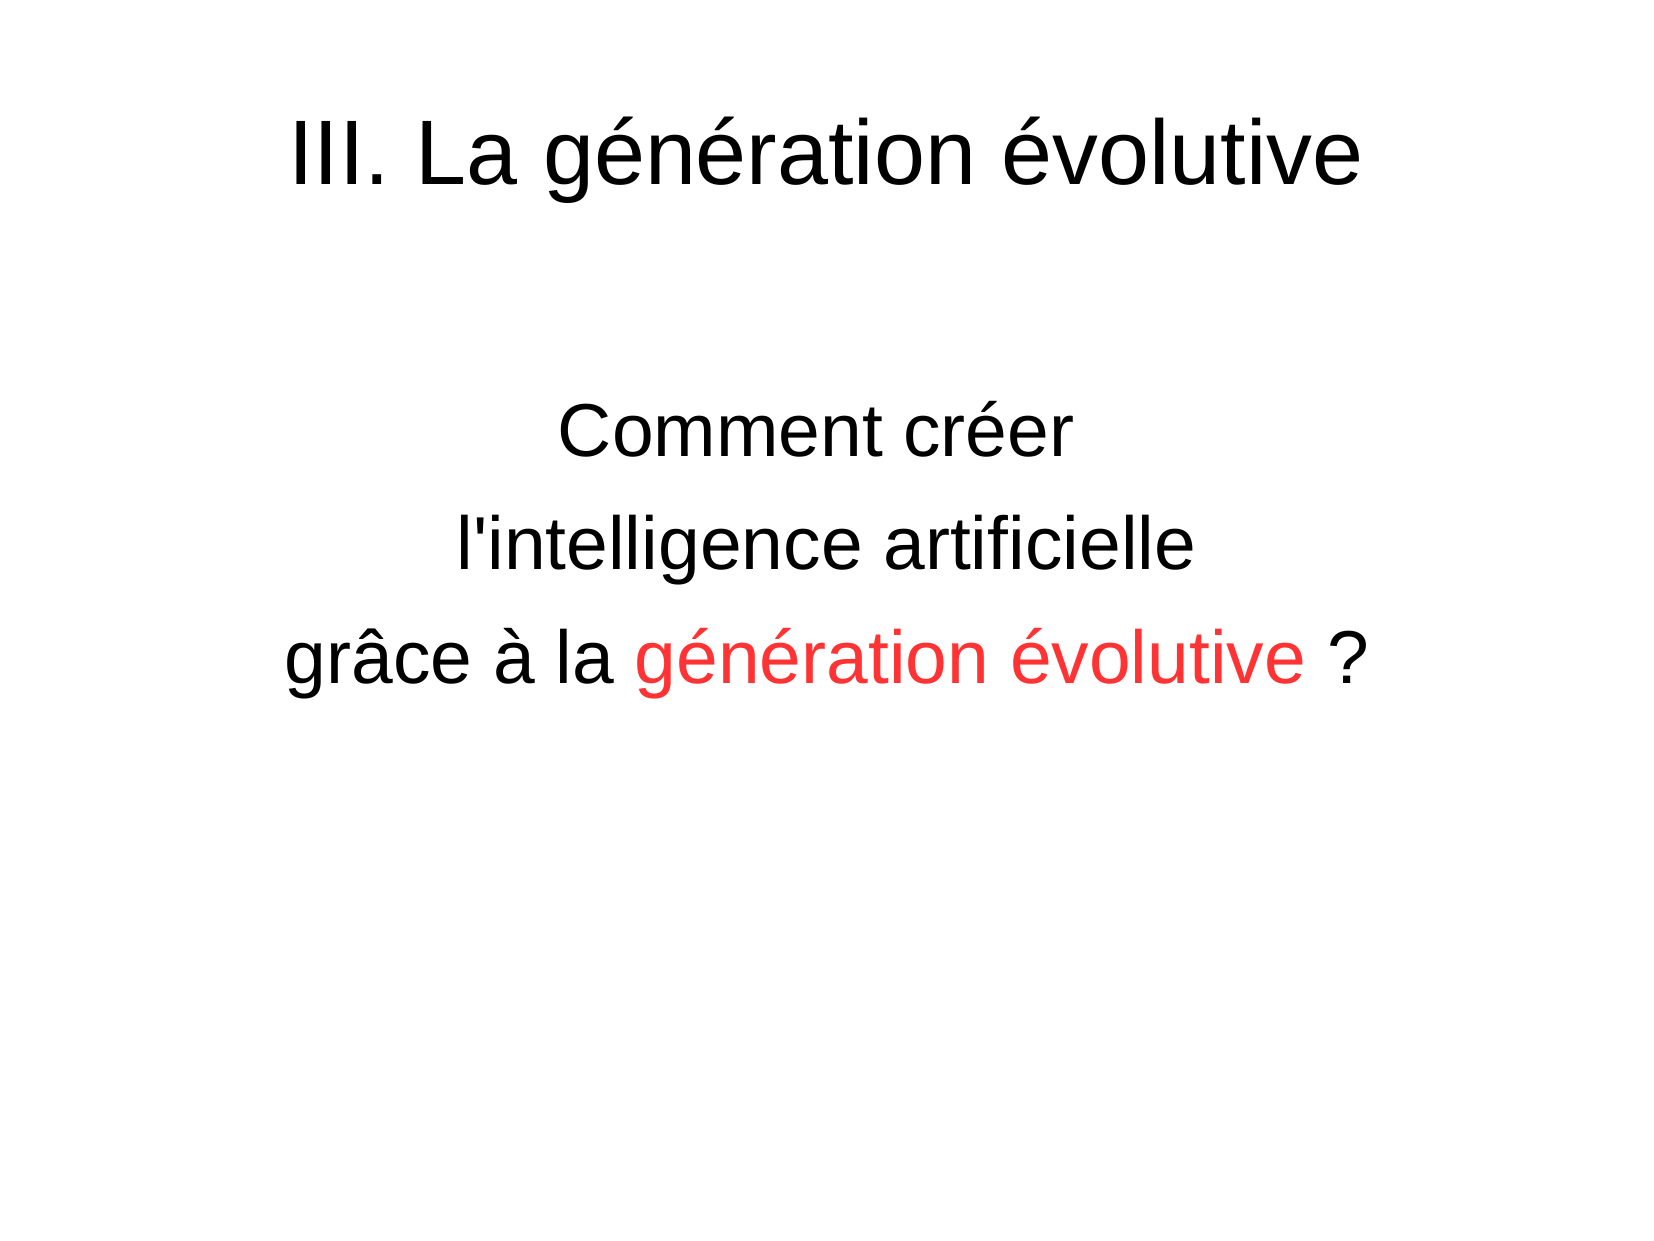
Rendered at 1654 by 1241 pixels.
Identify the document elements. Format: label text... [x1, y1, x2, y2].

title III. La génération évolutive [82, 49, 1571, 257]
list Comment créer l'intelligence artificielle grâce à la génération évolutive ? [82, 372, 1571, 715]
